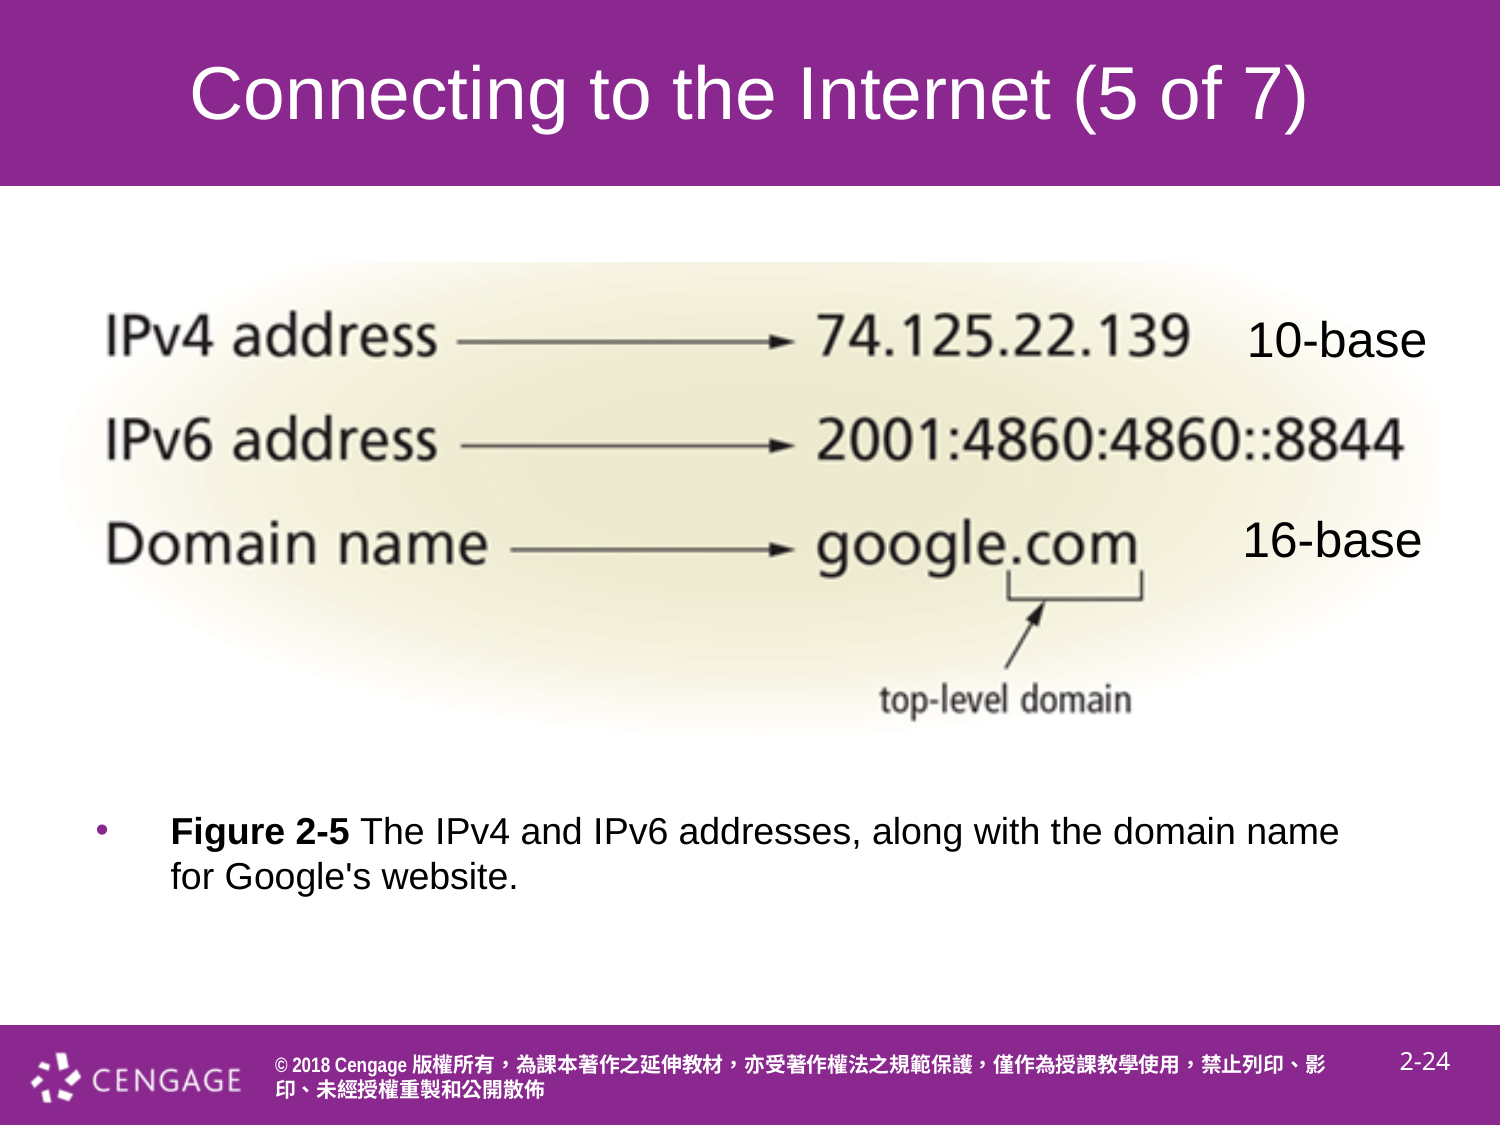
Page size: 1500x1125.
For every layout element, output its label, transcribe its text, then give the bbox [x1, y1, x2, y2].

picture [21, 1043, 246, 1111]
picture [28, 262, 1439, 788]
text_box Figure 2-5 The IPv4 and IPv6 addresses, along with the domain name for Google's website. [80, 799, 1399, 910]
title Connecting to the Internet (5 of 7) [7, 4, 1493, 175]
text_box 16-base [1227, 499, 1438, 575]
text_box 10-base [1232, 299, 1443, 375]
